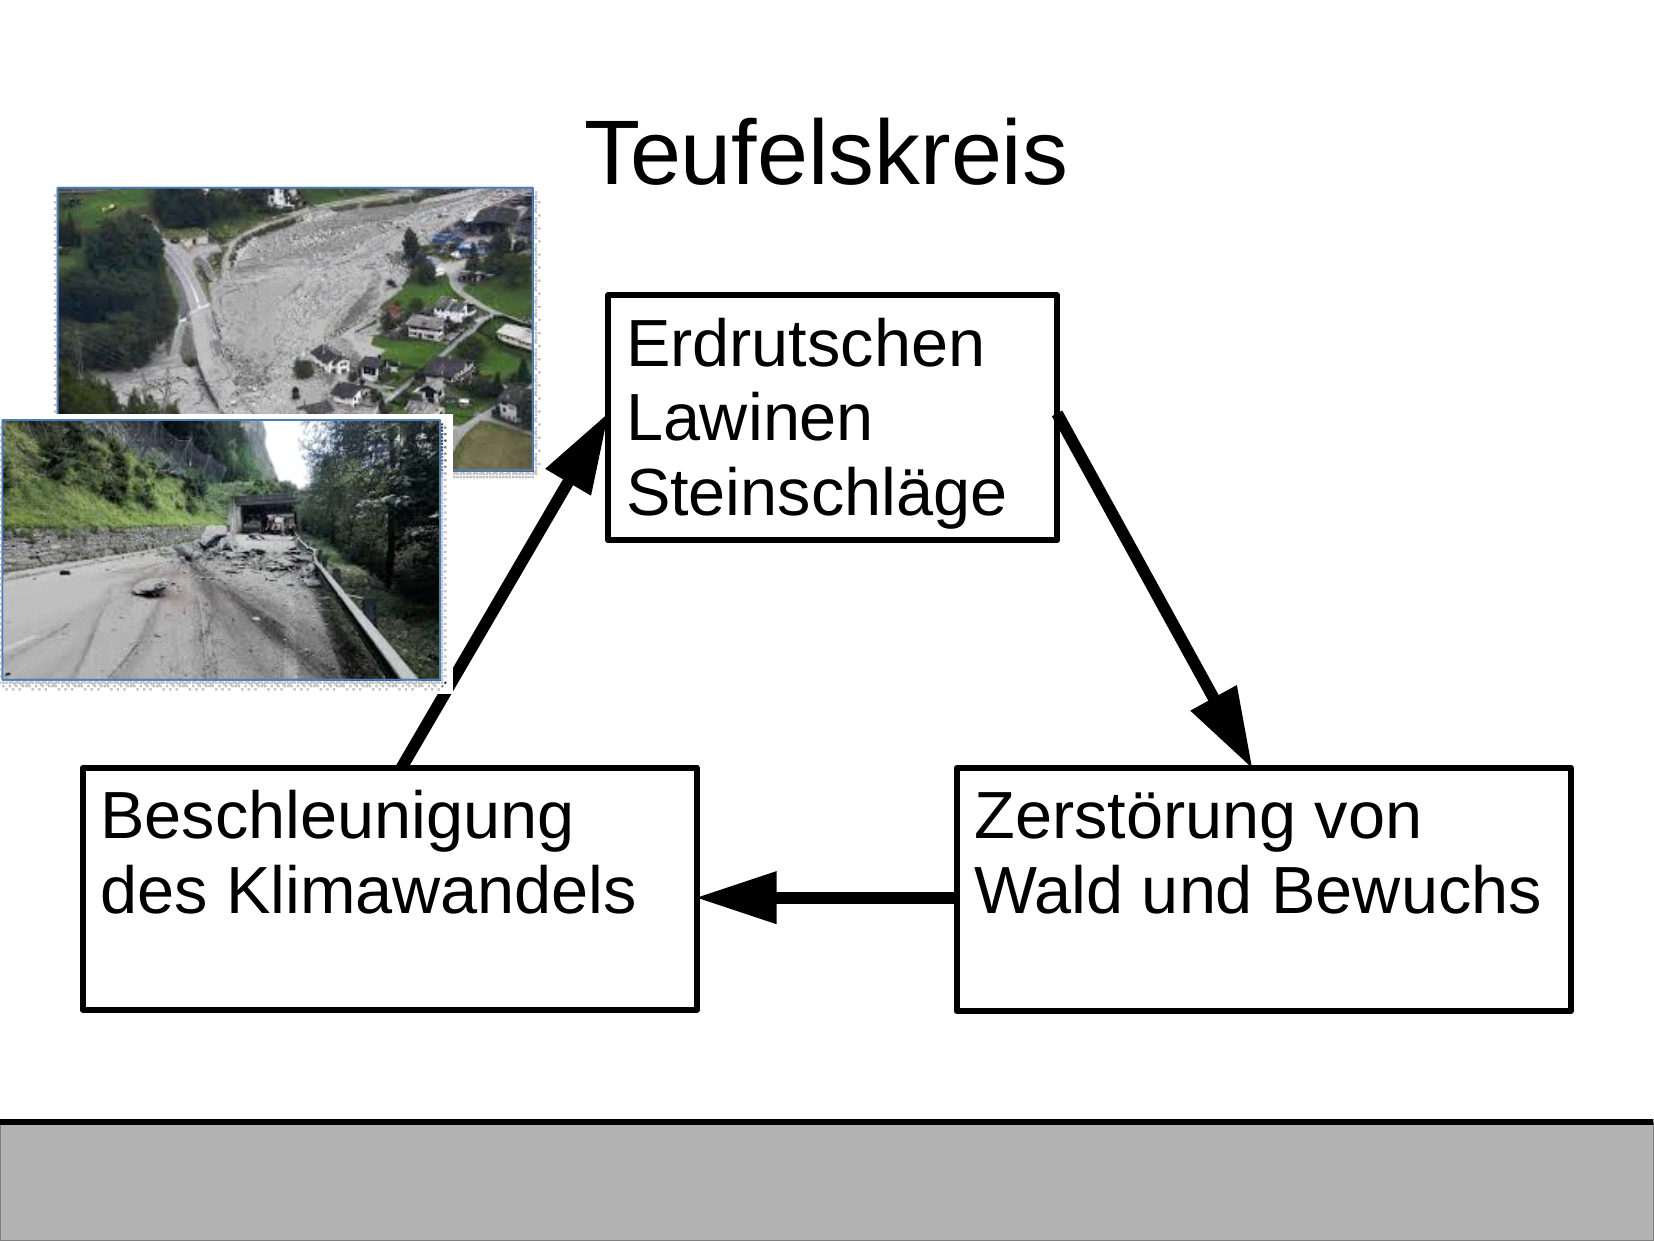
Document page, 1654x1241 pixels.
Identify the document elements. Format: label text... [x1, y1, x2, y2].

text_box Beschleunigung des Klimawandels [82, 767, 697, 1010]
text_box Erdrutschen Lawinen Steinschläge [608, 295, 1058, 541]
text_box Zerstörung von Wald und Bewuchs [956, 767, 1571, 1012]
picture [0, 182, 544, 694]
title Teufelskreis [82, 49, 1571, 257]
text_box [0, 1125, 1654, 1241]
